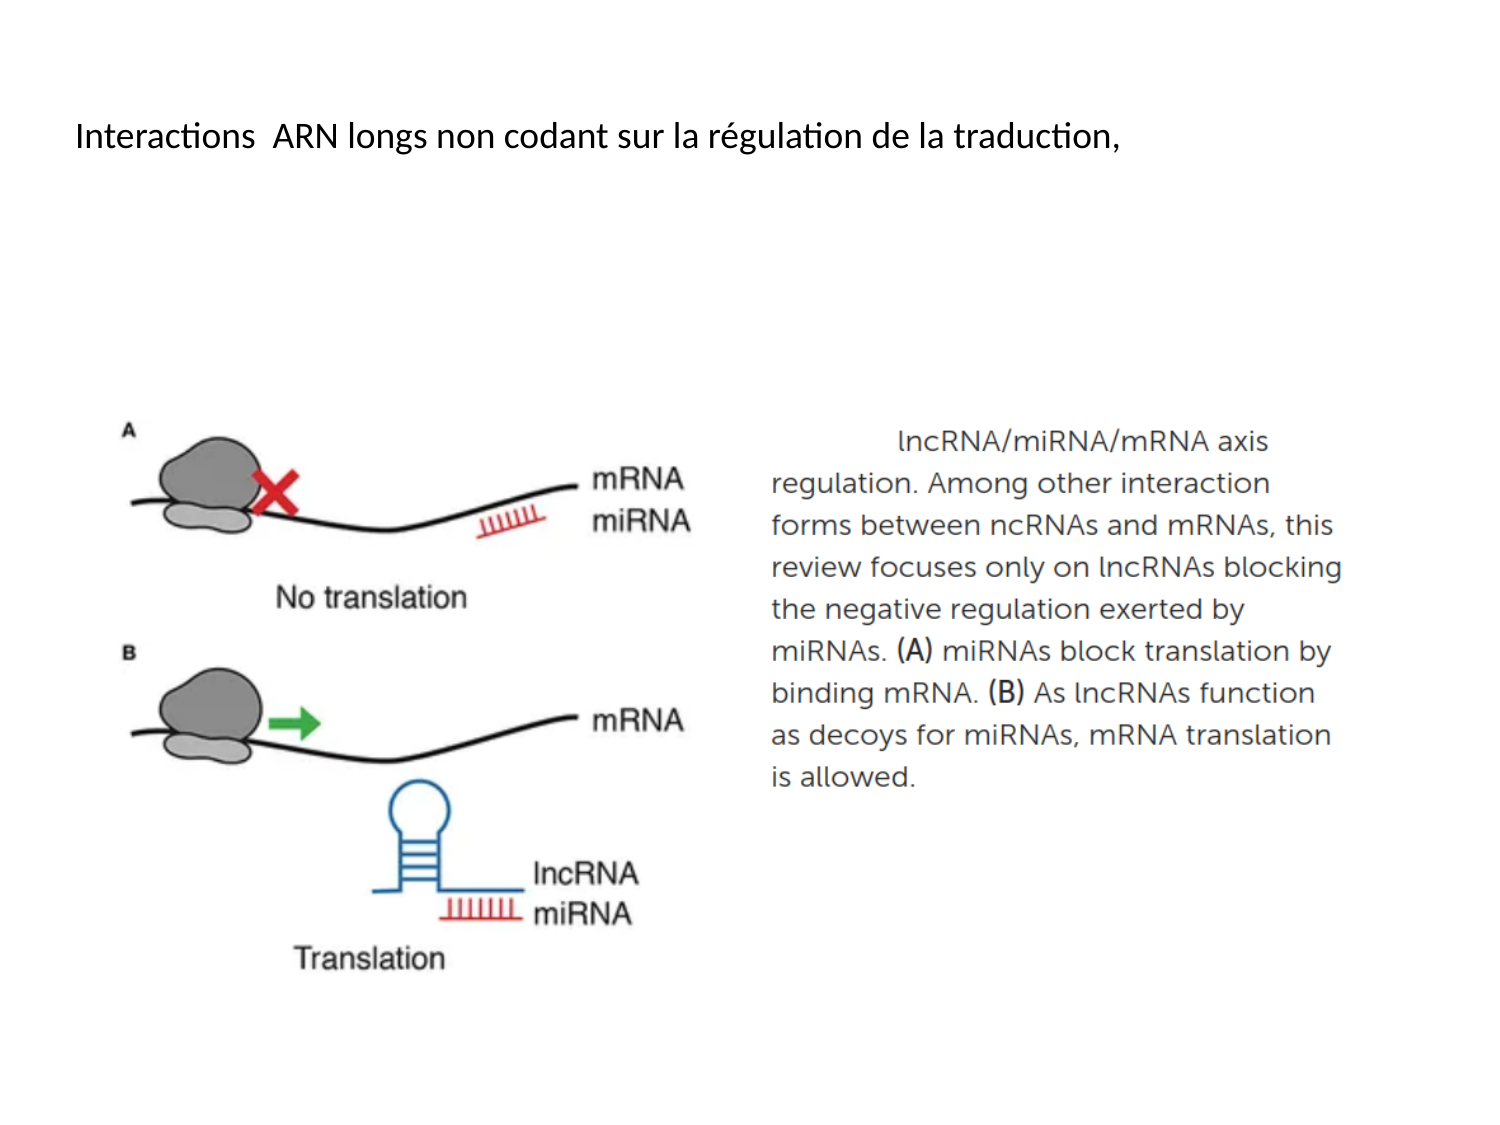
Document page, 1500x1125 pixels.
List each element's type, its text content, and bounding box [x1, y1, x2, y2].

title Interactions ARN longs non codant sur la régulation de la traduction, [75, 45, 1425, 233]
picture [118, 413, 1350, 975]
